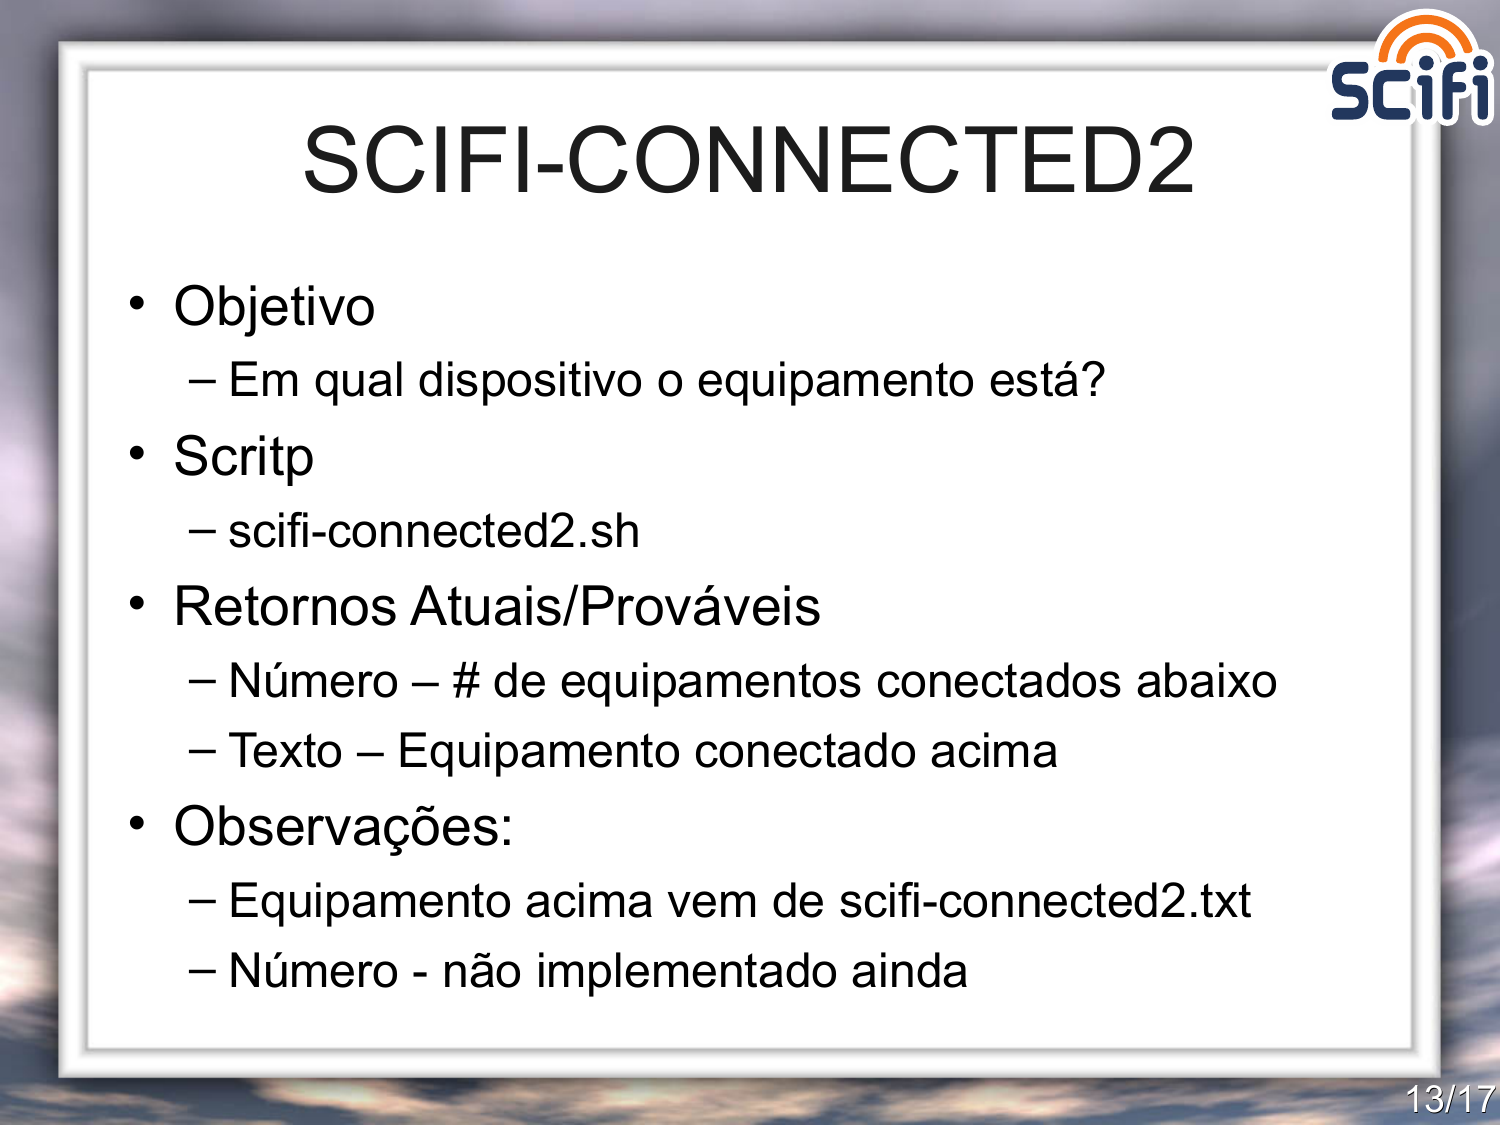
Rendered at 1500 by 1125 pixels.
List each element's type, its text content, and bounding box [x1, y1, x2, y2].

title SCIFI-CONNECTED2 [75, 62, 1426, 250]
picture [0, 0, 1500, 1125]
list Objetivo Em qual dispositivo o equipamento está? Scritp scifi-connected2.sh Retornos Atuais/Prováveis Número – # de equipamentos conectados abaixo Texto – Equipamento conectado acima Observações: Equipamento acima vem de scifi-connected2.txt Número - não implementado ainda [112, 262, 1401, 1005]
